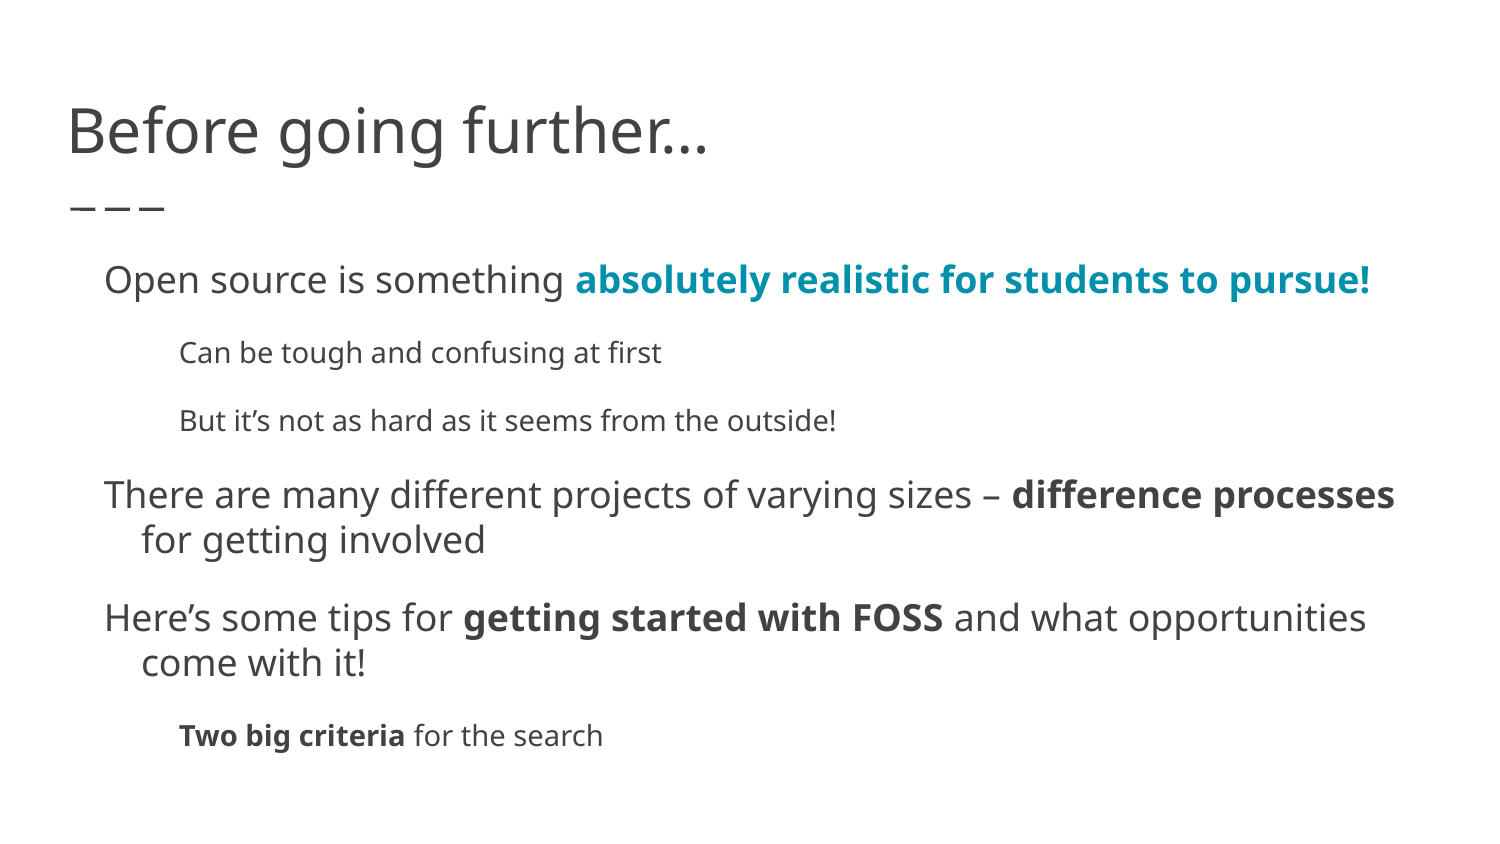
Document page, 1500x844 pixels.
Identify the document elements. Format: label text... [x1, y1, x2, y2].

title Before going further… [51, 61, 1449, 182]
list Open source is something absolutely realistic for students to pursue! Can be tough and confusing at first But it’s not as hard as it seems from the outside! There are many different projects of varying sizes – difference processes for getting involved Here’s some tips for getting started with FOSS and what opportunities come with it! Two big criteria for the search [51, 240, 1449, 750]
